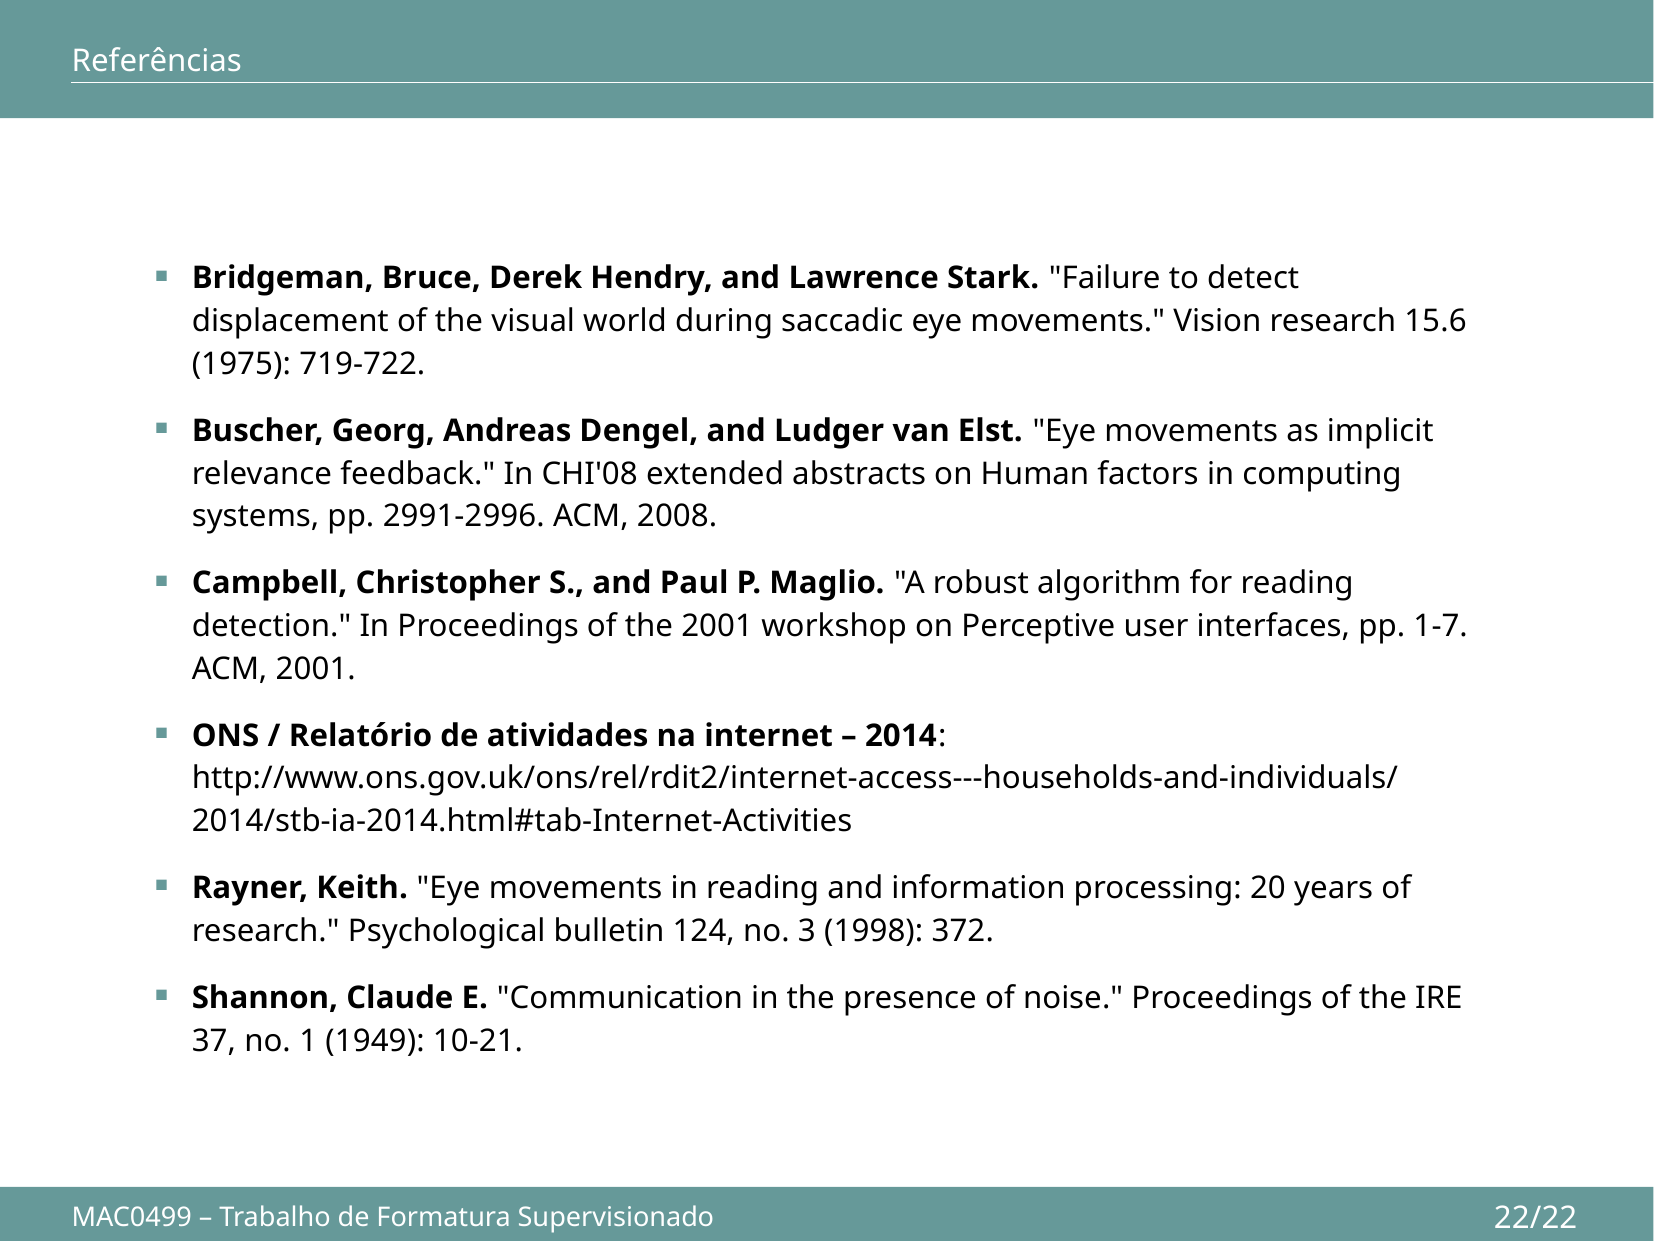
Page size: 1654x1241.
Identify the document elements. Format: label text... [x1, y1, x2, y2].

title Referências [71, 29, 987, 82]
text_box [0, 0, 1654, 119]
title MAC0499 – Trabalho de Formatura Supervisionado [71, 1187, 1241, 1241]
title 22/22 [1429, 1187, 1578, 1241]
title Referências [71, 83, 987, 89]
text_box [0, 1186, 1654, 1241]
text_box Bridgeman, Bruce, Derek Hendry, and Lawrence Stark. "Failure to detect displacement of the visual world during saccadic eye movements." Vision research 15.6 (1975): 719-722. Buscher, Georg, Andreas Dengel, and Ludger van Elst. "Eye movements as implicit relevance feedback." In CHI'08 extended abstracts on Human factors in computing systems, pp. 2991-2996. ACM, 2008. Campbell, Christopher S., and Paul P. Maglio. "A robust algorithm for reading detection." In Proceedings of the 2001 workshop on Perceptive user interfaces, pp. 1-7. ACM, 2001. ONS / Relatório de atividades na internet – 2014: http://www.ons.gov.uk/ons/rel/rdit2/internet-access---households-and-individuals/2014/stb-ia-2014.html#tab-Internet-Activities Rayner, Keith. "Eye movements in reading and information processing: 20 years of research." Psychological bulletin 124, no. 3 (1998): 372. Shannon, Claude E. "Communication in the presence of noise." Proceedings of the IRE 37, no. 1 (1949): 10-21. [141, 248, 1489, 918]
